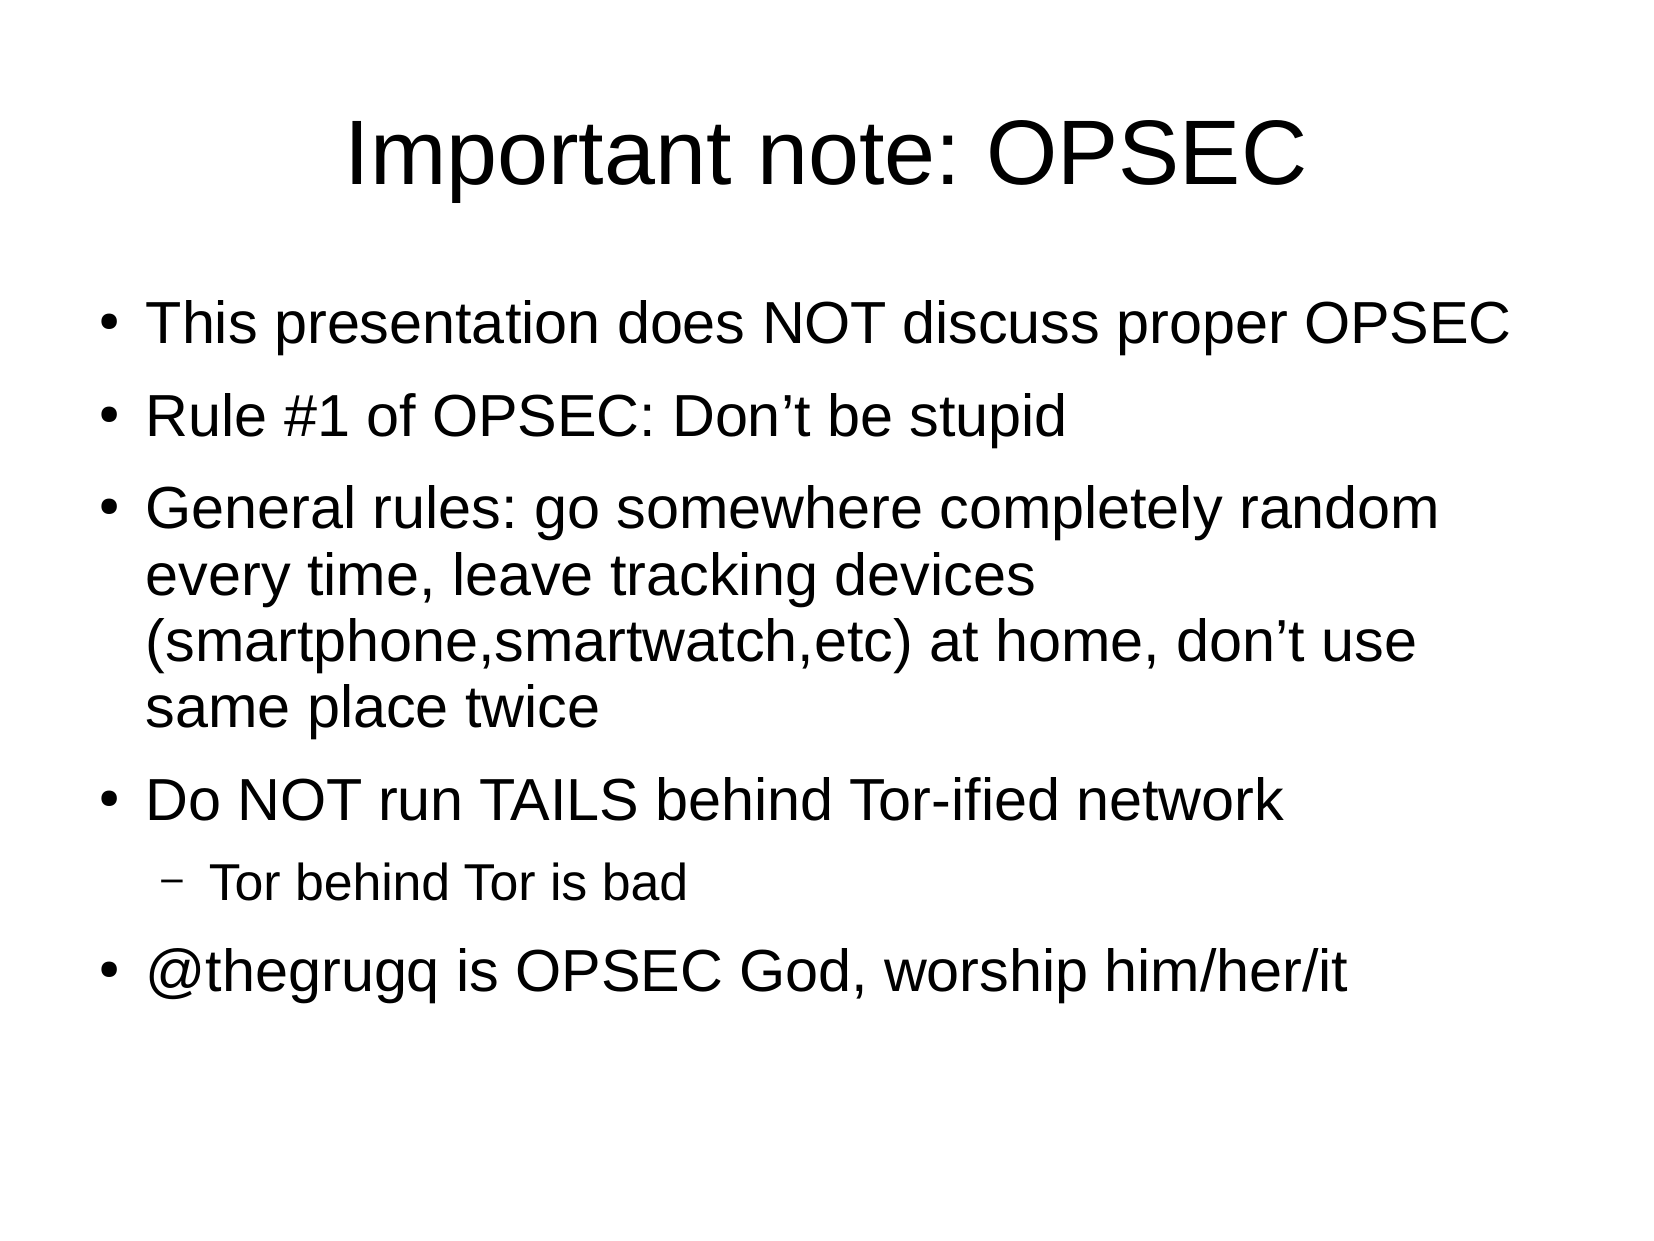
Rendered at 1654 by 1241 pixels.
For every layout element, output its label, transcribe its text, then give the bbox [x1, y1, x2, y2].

list This presentation does NOT discuss proper OPSEC Rule #1 of OPSEC: Don’t be stupid General rules: go somewhere completely random every time, leave tracking devices (smartphone,smartwatch,etc) at home, don’t use same place twice Do NOT run TAILS behind Tor-ified network Tor behind Tor is bad @thegrugq is OPSEC God, worship him/her/it [82, 290, 1571, 1010]
title Important note: OPSEC [82, 49, 1571, 257]
